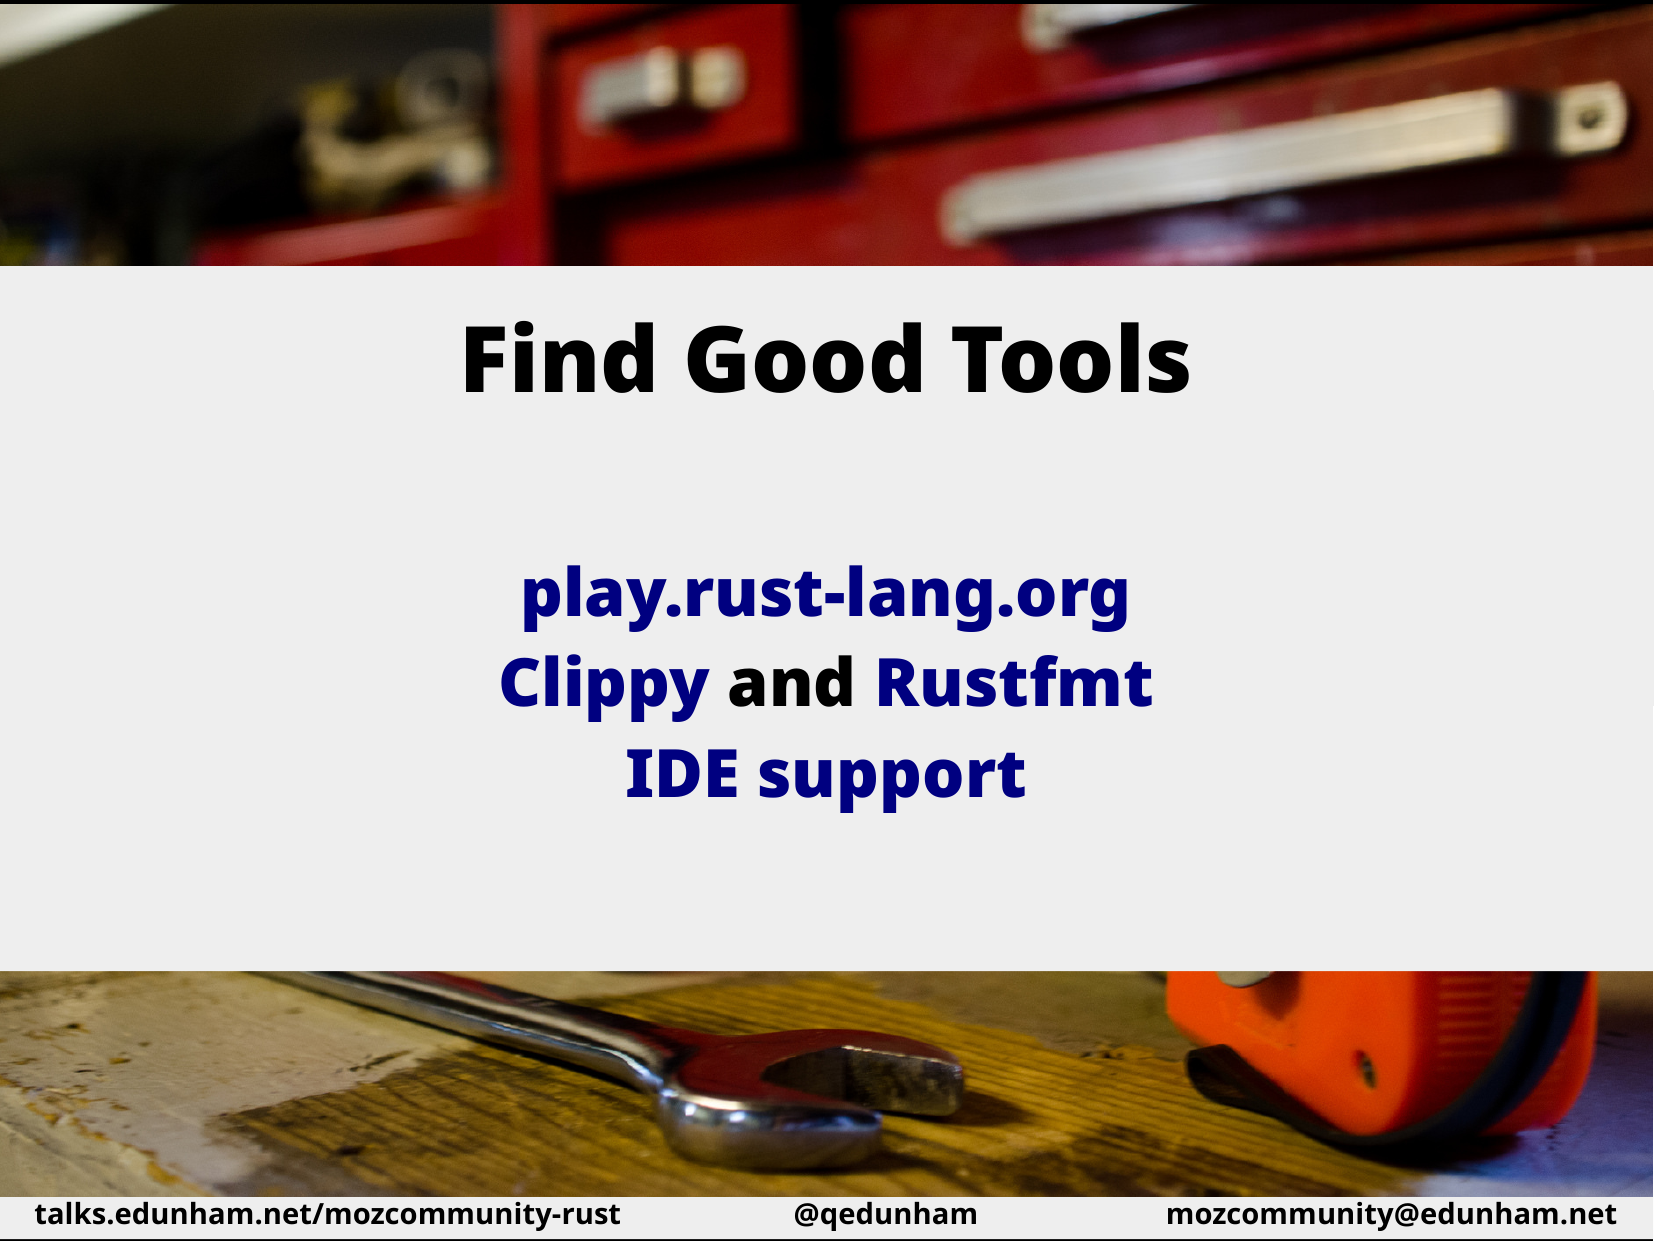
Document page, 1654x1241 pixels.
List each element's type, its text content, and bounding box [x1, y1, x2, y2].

title Find Good Tools play.rust-lang.org Clippy and Rustfmt IDE support [0, 266, 1653, 972]
picture [0, 4, 1653, 266]
picture [0, 972, 1653, 1197]
